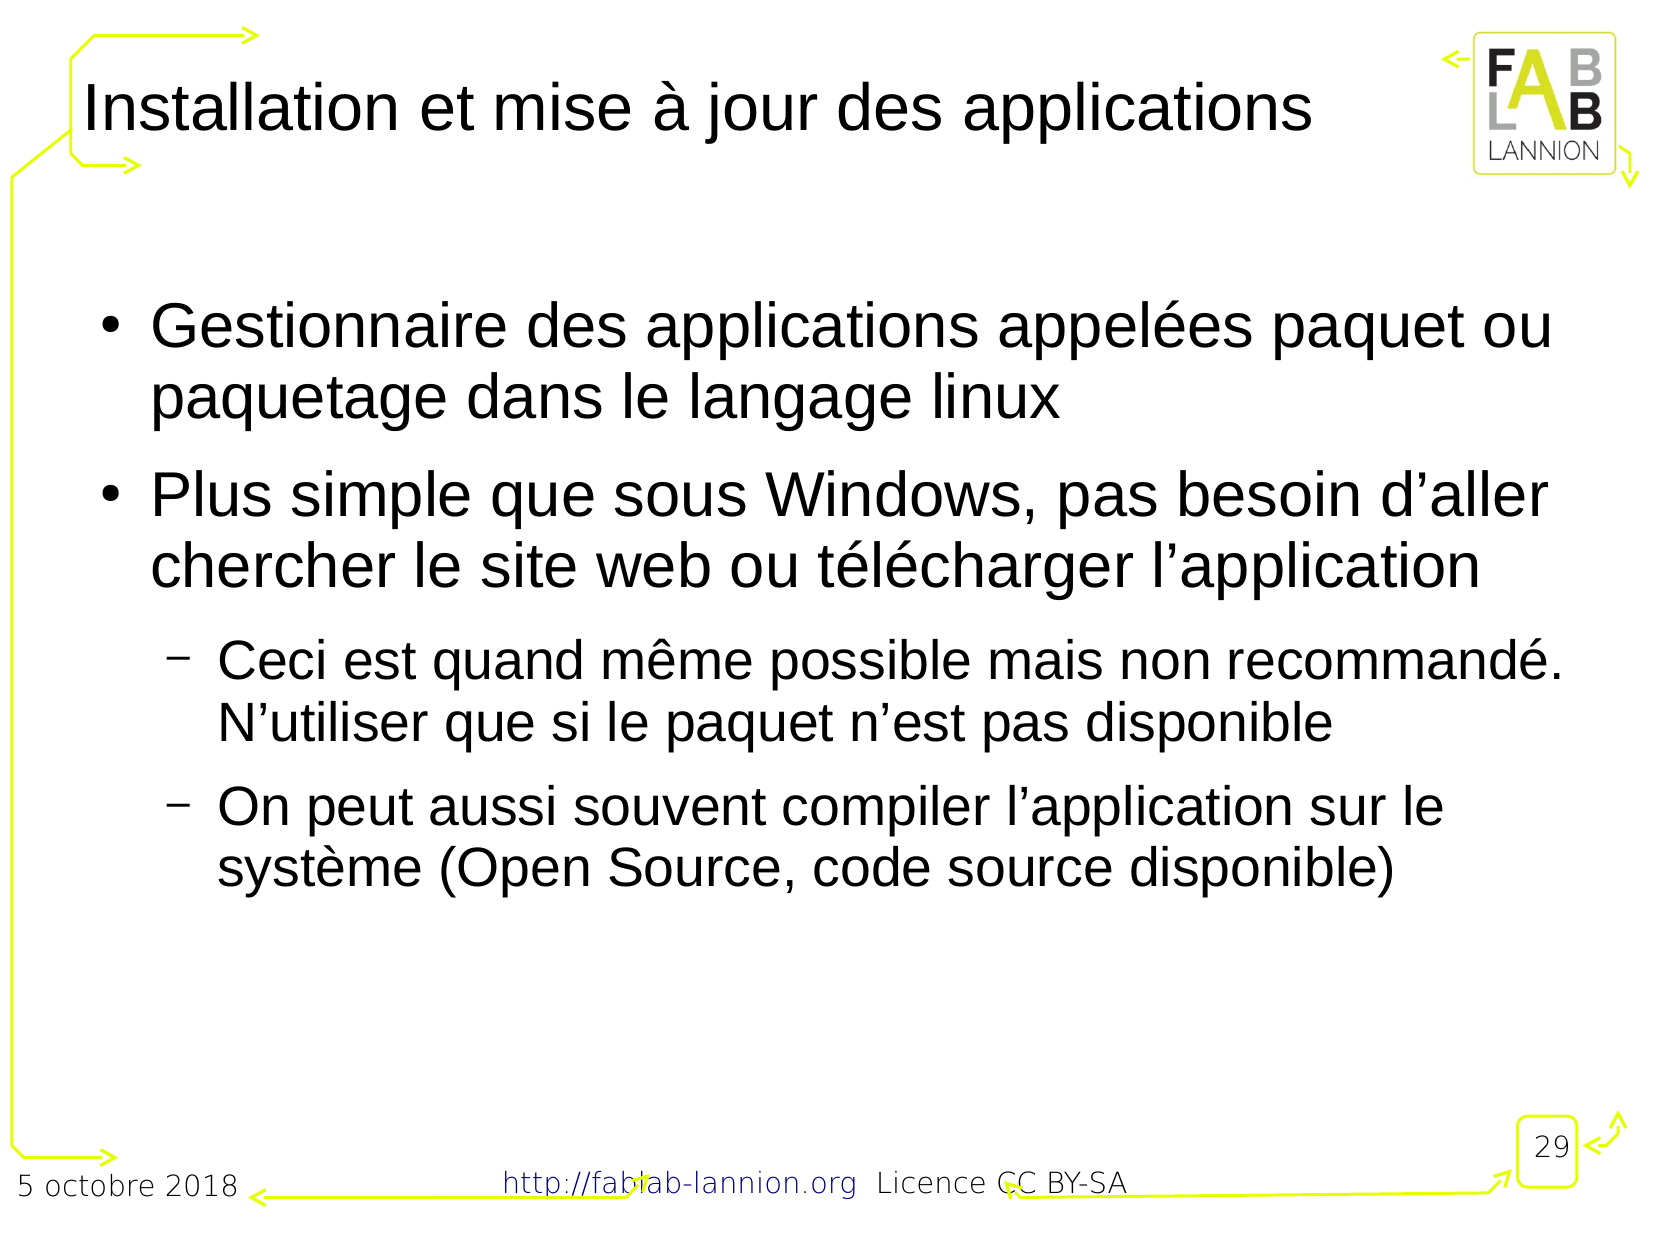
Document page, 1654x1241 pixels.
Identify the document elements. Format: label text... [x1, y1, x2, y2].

list Gestionnaire des applications appelées paquet ou paquetage dans le langage linux Plus simple que sous Windows, pas besoin d’aller chercher le site web ou télécharger l’application Ceci est quand même possible mais non recommandé. N’utiliser que si le paquet n’est pas disponible On peut aussi souvent compiler l’application sur le système (Open Source, code source disponible) [82, 290, 1571, 1010]
picture [1470, 29, 1619, 178]
title Installation et mise à jour des applications [82, 49, 1441, 166]
